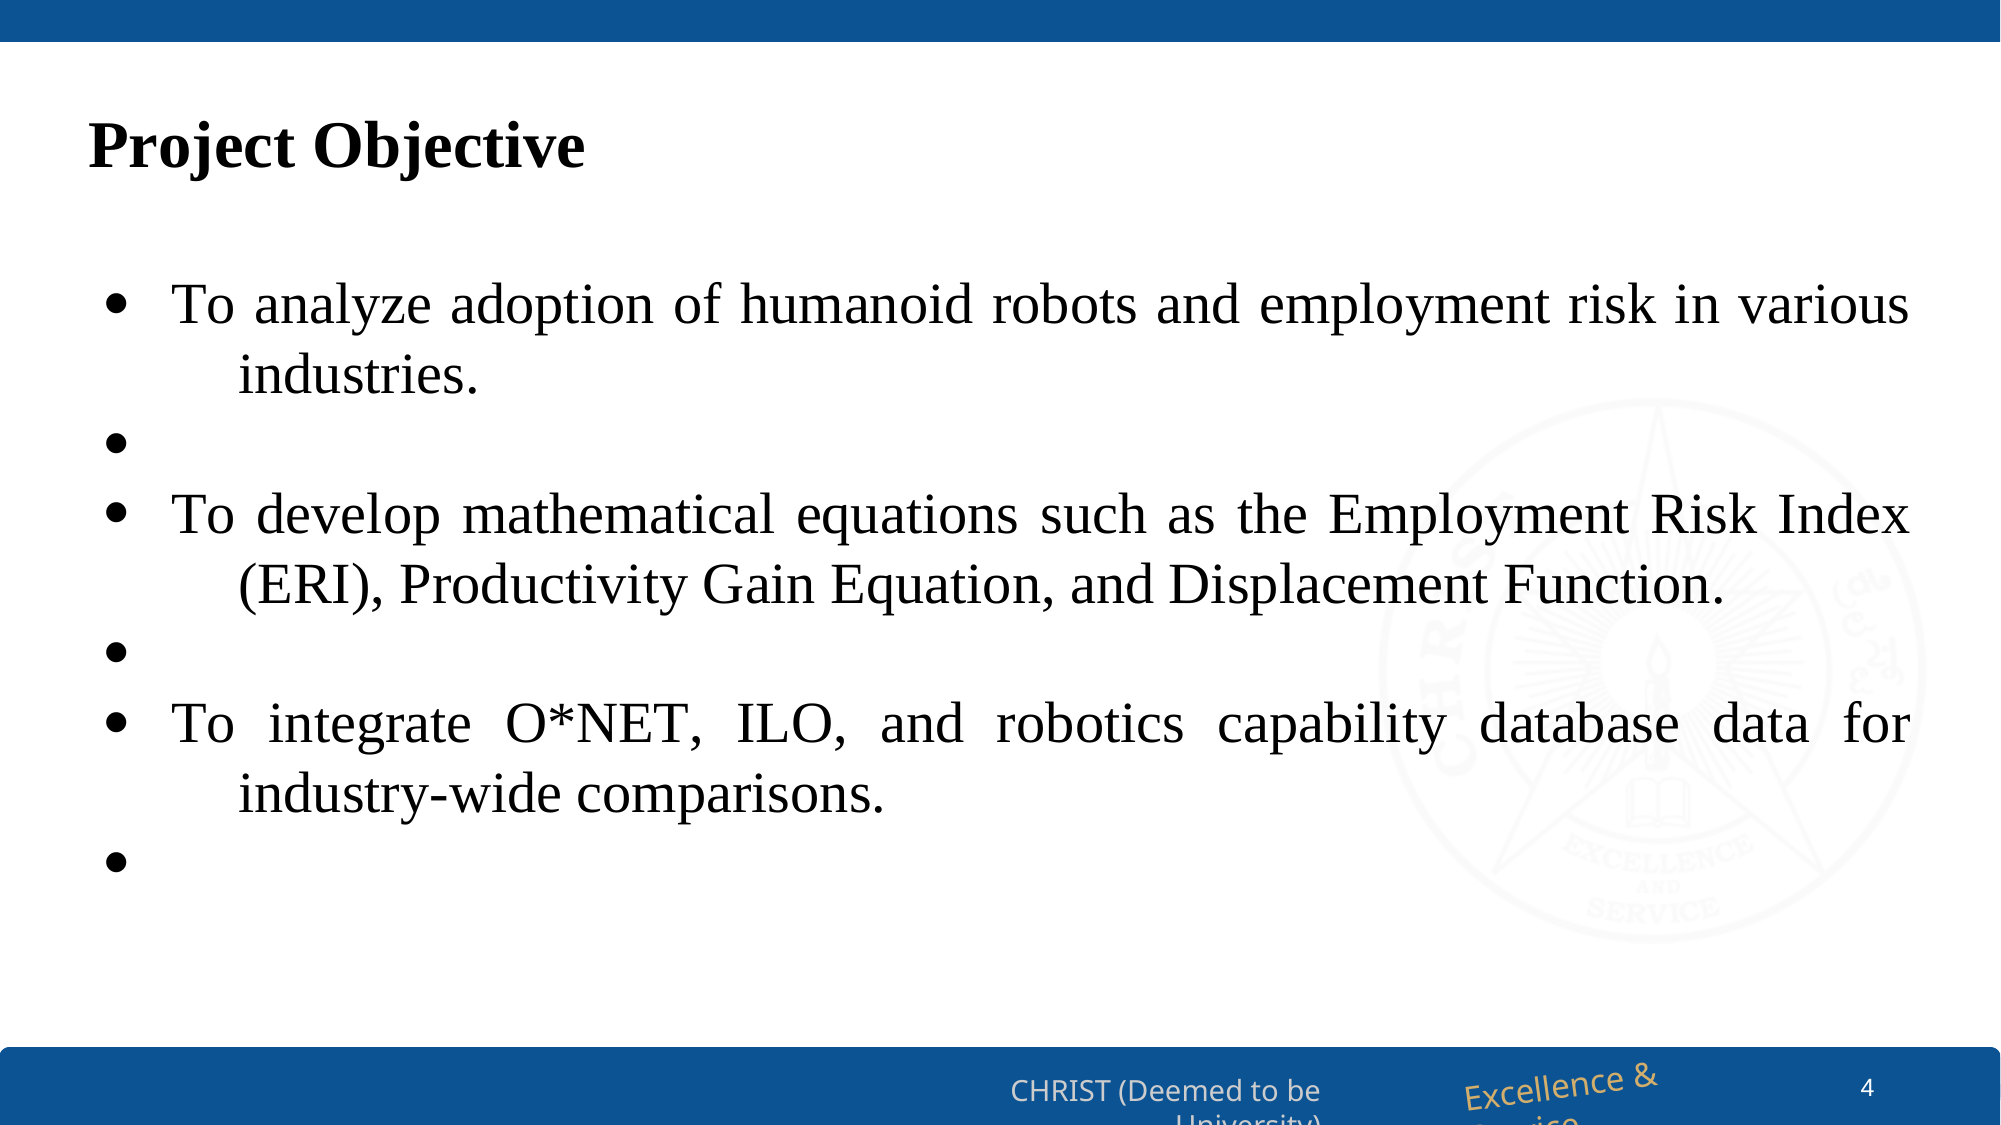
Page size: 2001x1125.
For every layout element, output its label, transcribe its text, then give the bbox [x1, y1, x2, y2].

title Project Objective [68, 80, 1932, 206]
list To analyze adoption of humanoid robots and employment risk in various industries. To develop mathematical equations such as the Employment Risk Index (ERI), Productivity Gain Equation, and Displacement Function. To integrate O*NET, ILO, and robotics capability database data for industry-wide comparisons. [68, 245, 1932, 1012]
text_box [1840, 1051, 1961, 1118]
